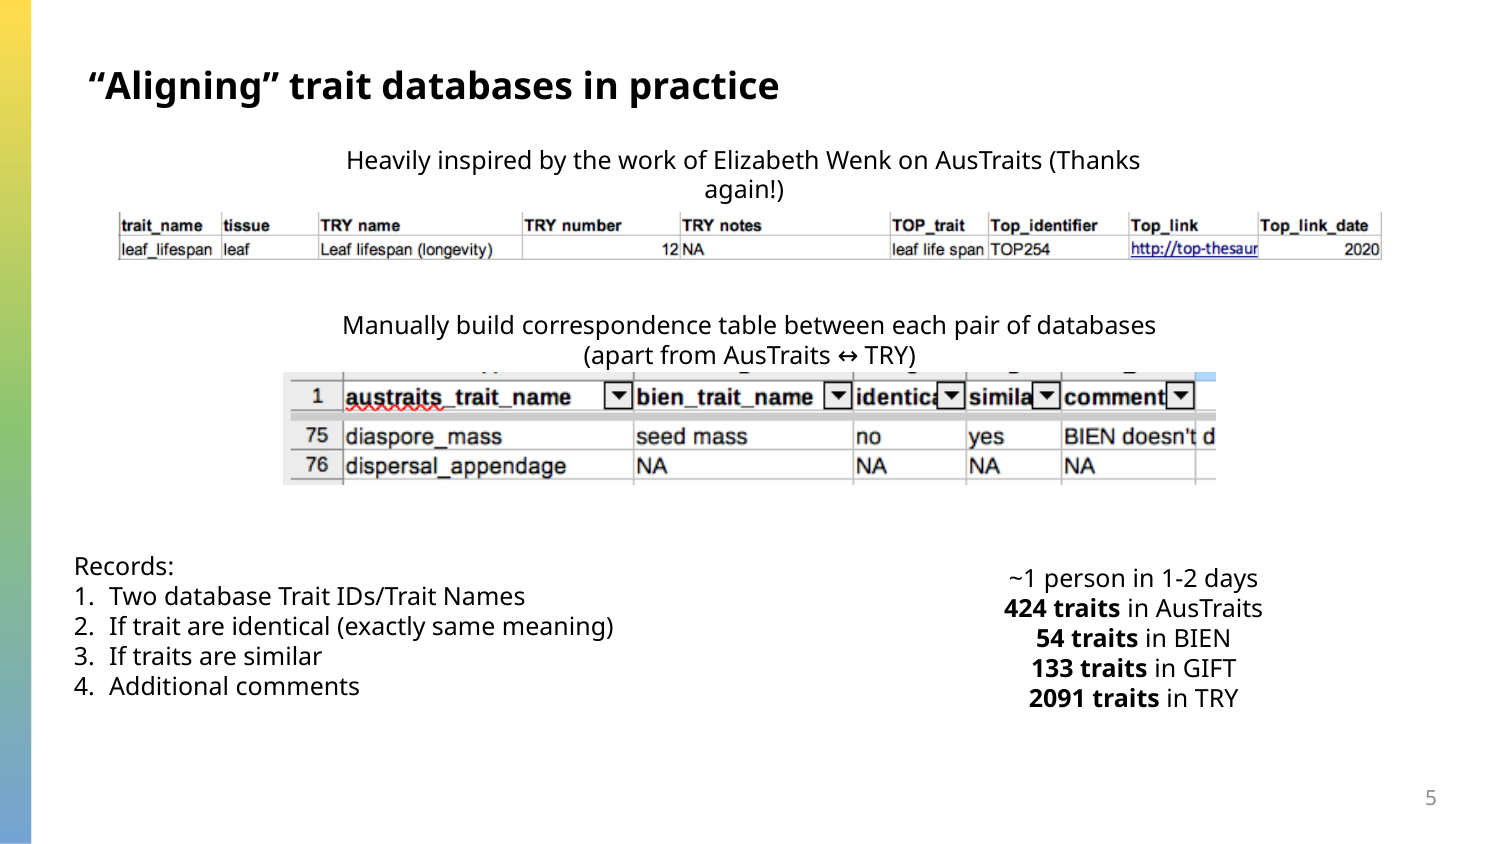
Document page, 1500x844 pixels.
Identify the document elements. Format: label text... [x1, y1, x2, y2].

text_box ~1 person in 1-2 days 424 traits in AusTraits 54 traits in BIEN 133 traits in GIFT 2091 traits in TRY [803, 555, 1465, 723]
picture [0, 0, 1500, 844]
text_box Heavily inspired by the work of Elizabeth Wenk on AusTraits (Thanks again!) [307, 136, 1182, 212]
text_box <numéro> [1240, 767, 1437, 813]
text_box “Aligning” trait databases in practice [88, 61, 1441, 156]
text_box Records: Two database Trait IDs/Trait Names If trait are identical (exactly same meaning) If traits are similar Additional comments [59, 543, 721, 711]
text_box Manually build correspondence table between each pair of databases (apart from AusTraits ↔ TRY) [242, 302, 1258, 378]
